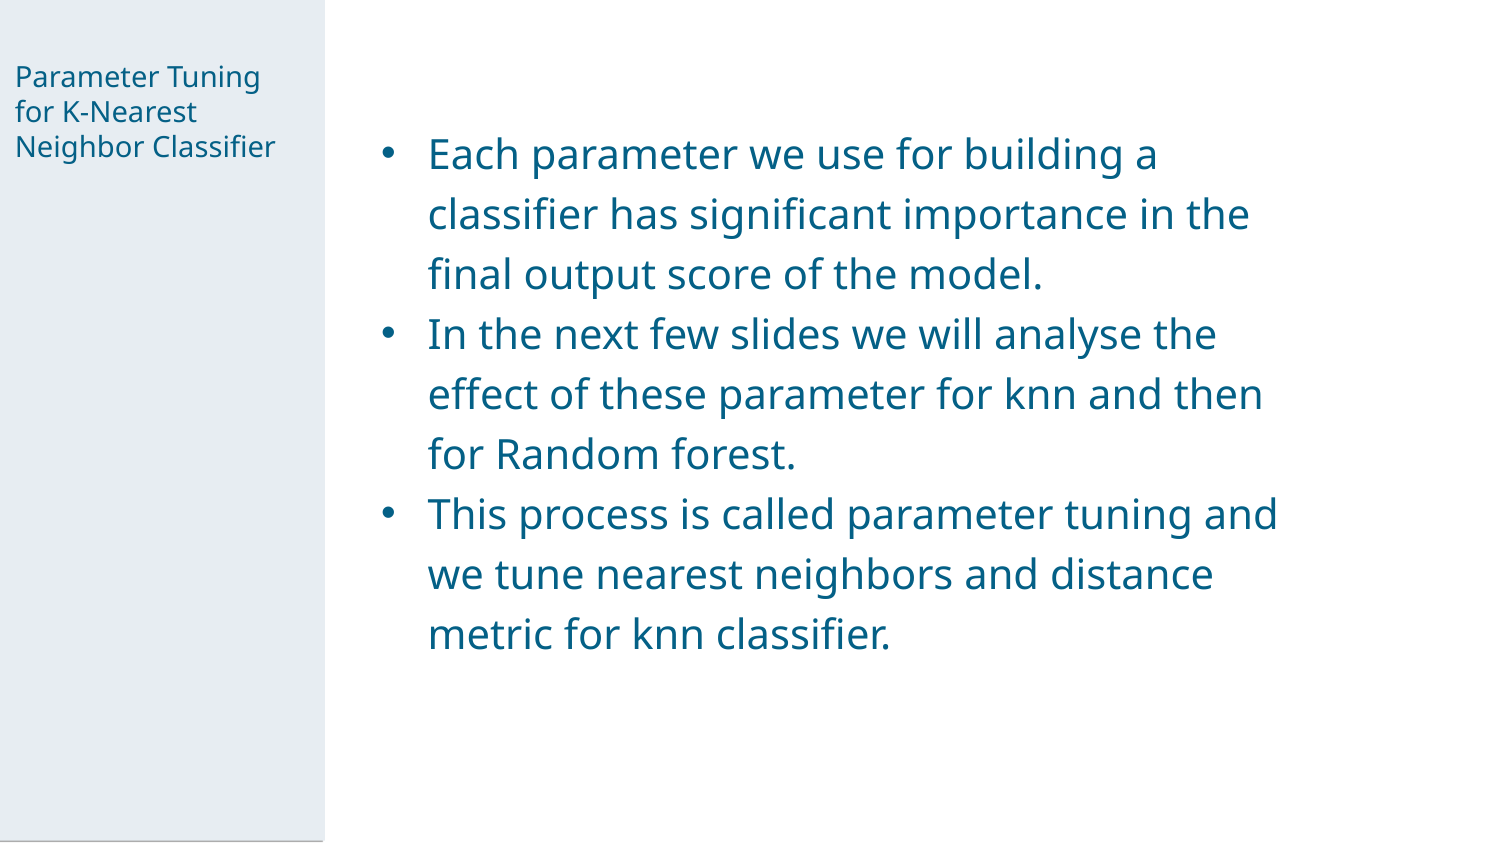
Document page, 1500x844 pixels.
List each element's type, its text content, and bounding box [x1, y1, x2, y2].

text_box Each parameter we use for building a classifier has significant importance in the final output score of the model. In the next few slides we will analyse the effect of these parameter for knn and then for Random forest. This process is called parameter tuning and we tune nearest neighbors and distance metric for knn classifier. [366, 0, 1304, 665]
text_box [0, 0, 325, 841]
text_box Parameter Tuning for K-Nearest Neighbor Classifier [0, 50, 319, 206]
